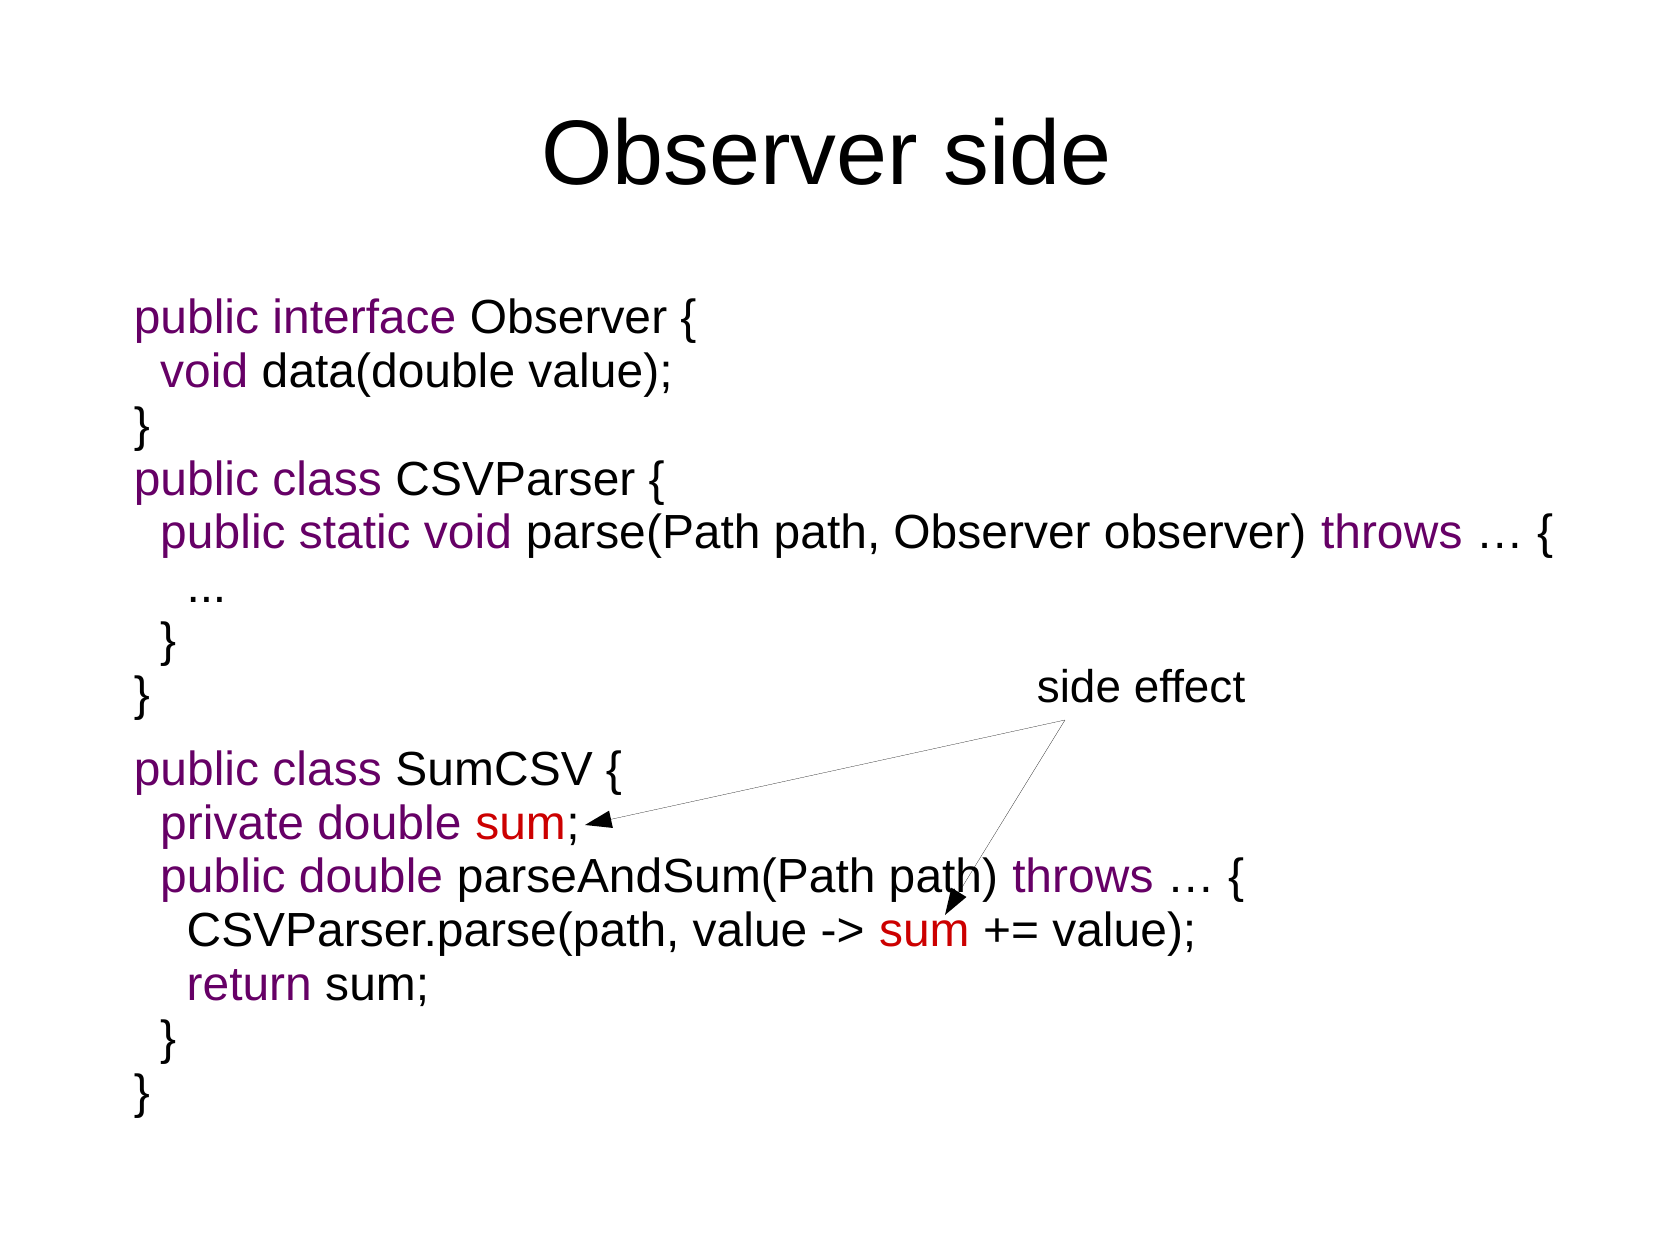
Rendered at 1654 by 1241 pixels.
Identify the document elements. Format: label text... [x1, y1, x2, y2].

text_box side effect [1022, 653, 1261, 721]
list public interface Observer { void data(double value); } public class CSVParser { public static void parse(Path path, Observer observer) throws … { ... } } public class SumCSV { private double sum; public double parseAndSum(Path path) throws … { CSVParser.parse(path, value -> sum += value); return sum; } } [82, 290, 1571, 1141]
title Observer side [82, 49, 1571, 257]
